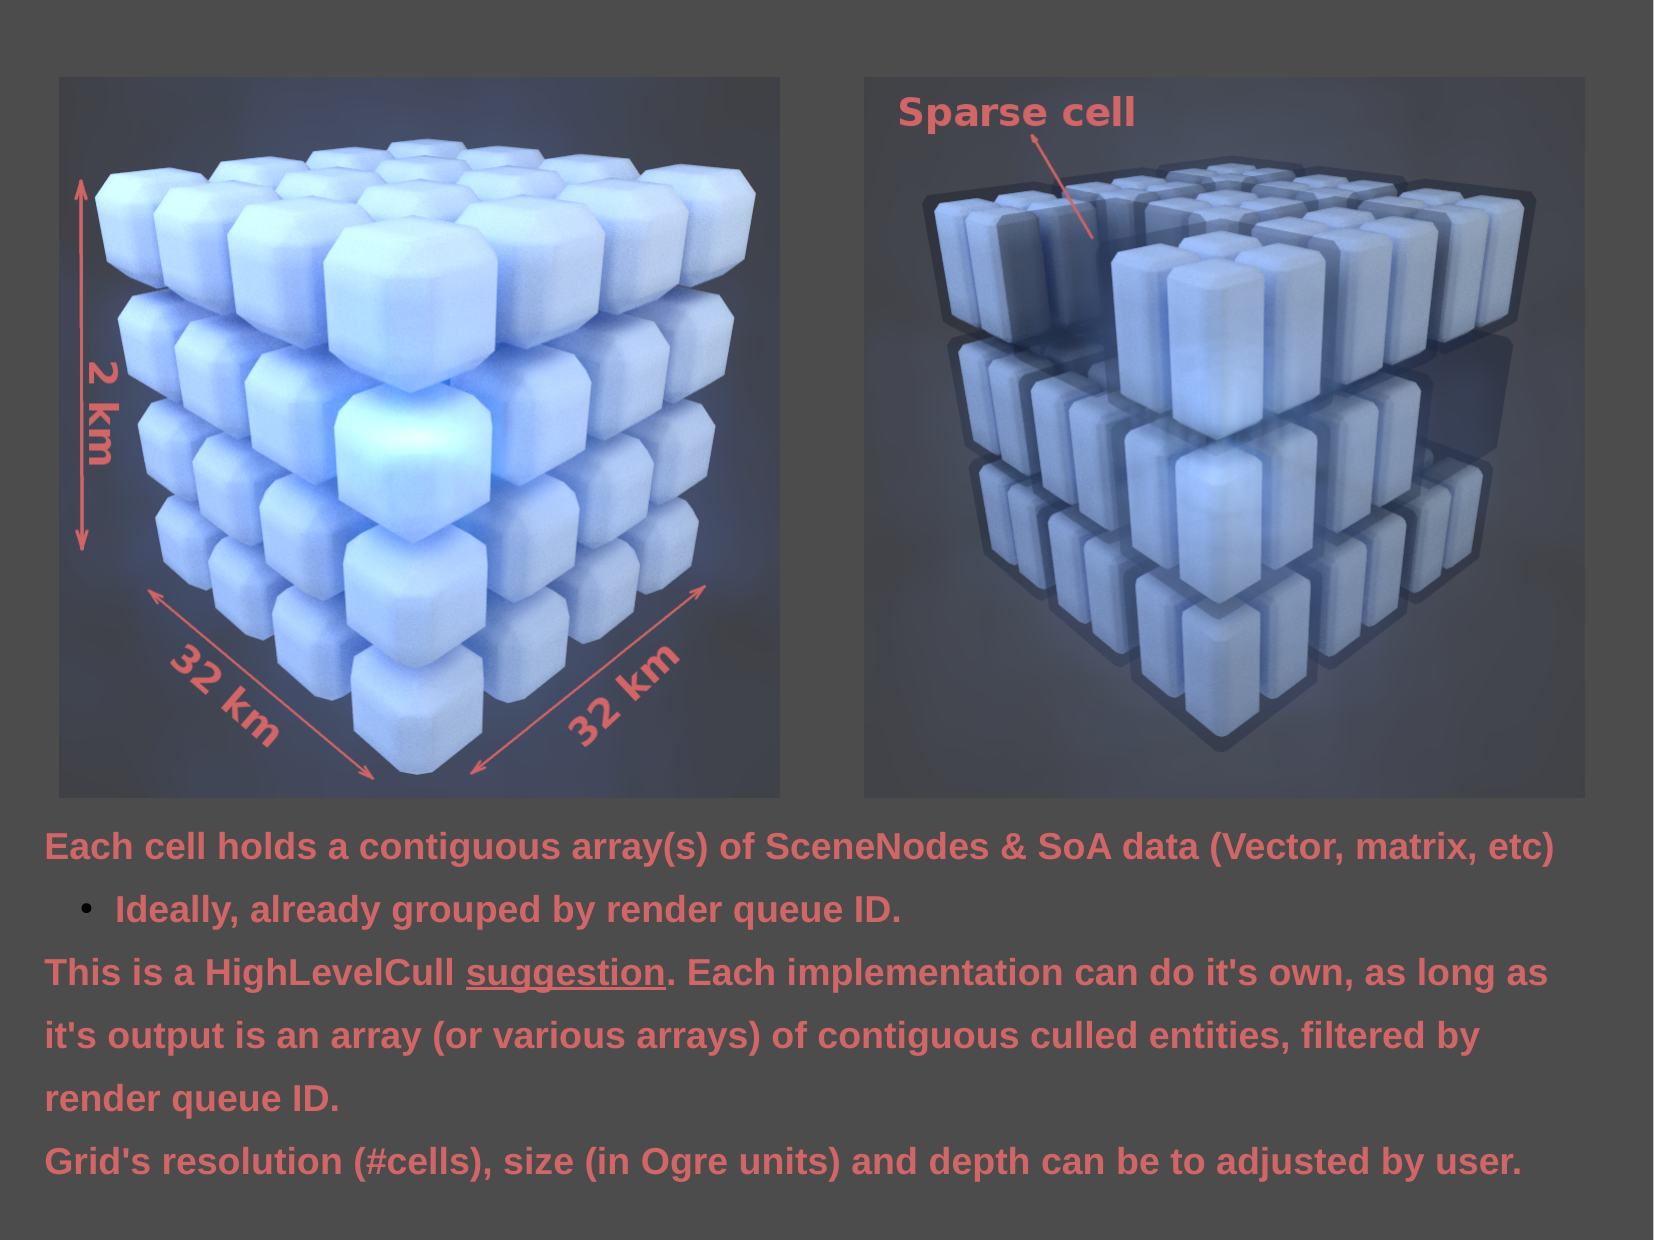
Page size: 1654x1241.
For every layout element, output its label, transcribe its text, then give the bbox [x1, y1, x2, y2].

picture [864, 77, 1585, 798]
picture [59, 77, 780, 797]
text_box Each cell holds a contiguous array(s) of SceneNodes & SoA data (Vector, matrix, etc) Ideally, already grouped by render queue ID. This is a HighLevelCull suggestion. Each implementation can do it's own, as long as it's output is an array (or various arrays) of contiguous culled entities, filtered by render queue ID. Grid's resolution (#cells), size (in Ogre units) and depth can be to adjusted by user. [29, 797, 1595, 1180]
